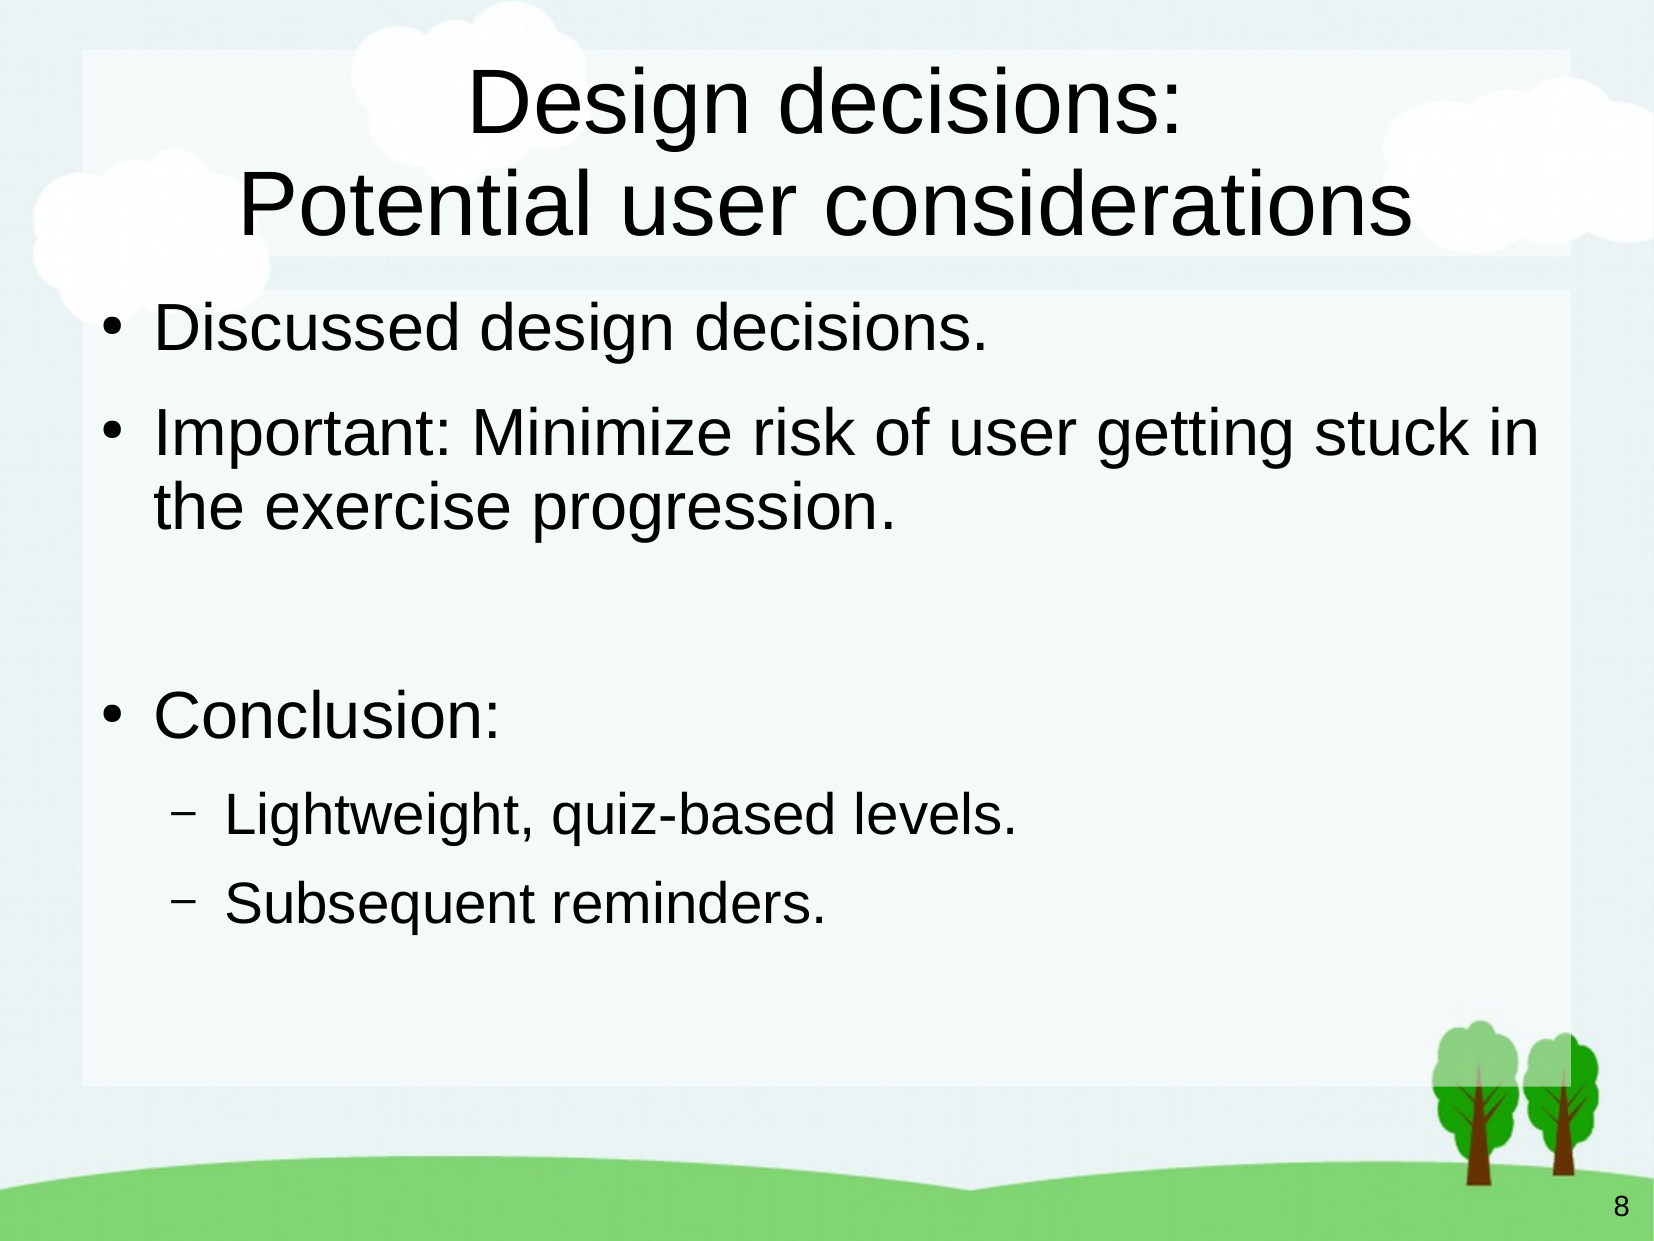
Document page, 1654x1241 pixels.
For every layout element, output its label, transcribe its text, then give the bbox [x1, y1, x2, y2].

list Discussed design decisions. Important: Minimize risk of user getting stuck in the exercise progression. Conclusion: Lightweight, quiz-based levels. Subsequent reminders. [82, 290, 1571, 1087]
picture [0, 0, 1654, 1241]
title Design decisions: Potential user considerations [82, 49, 1571, 257]
